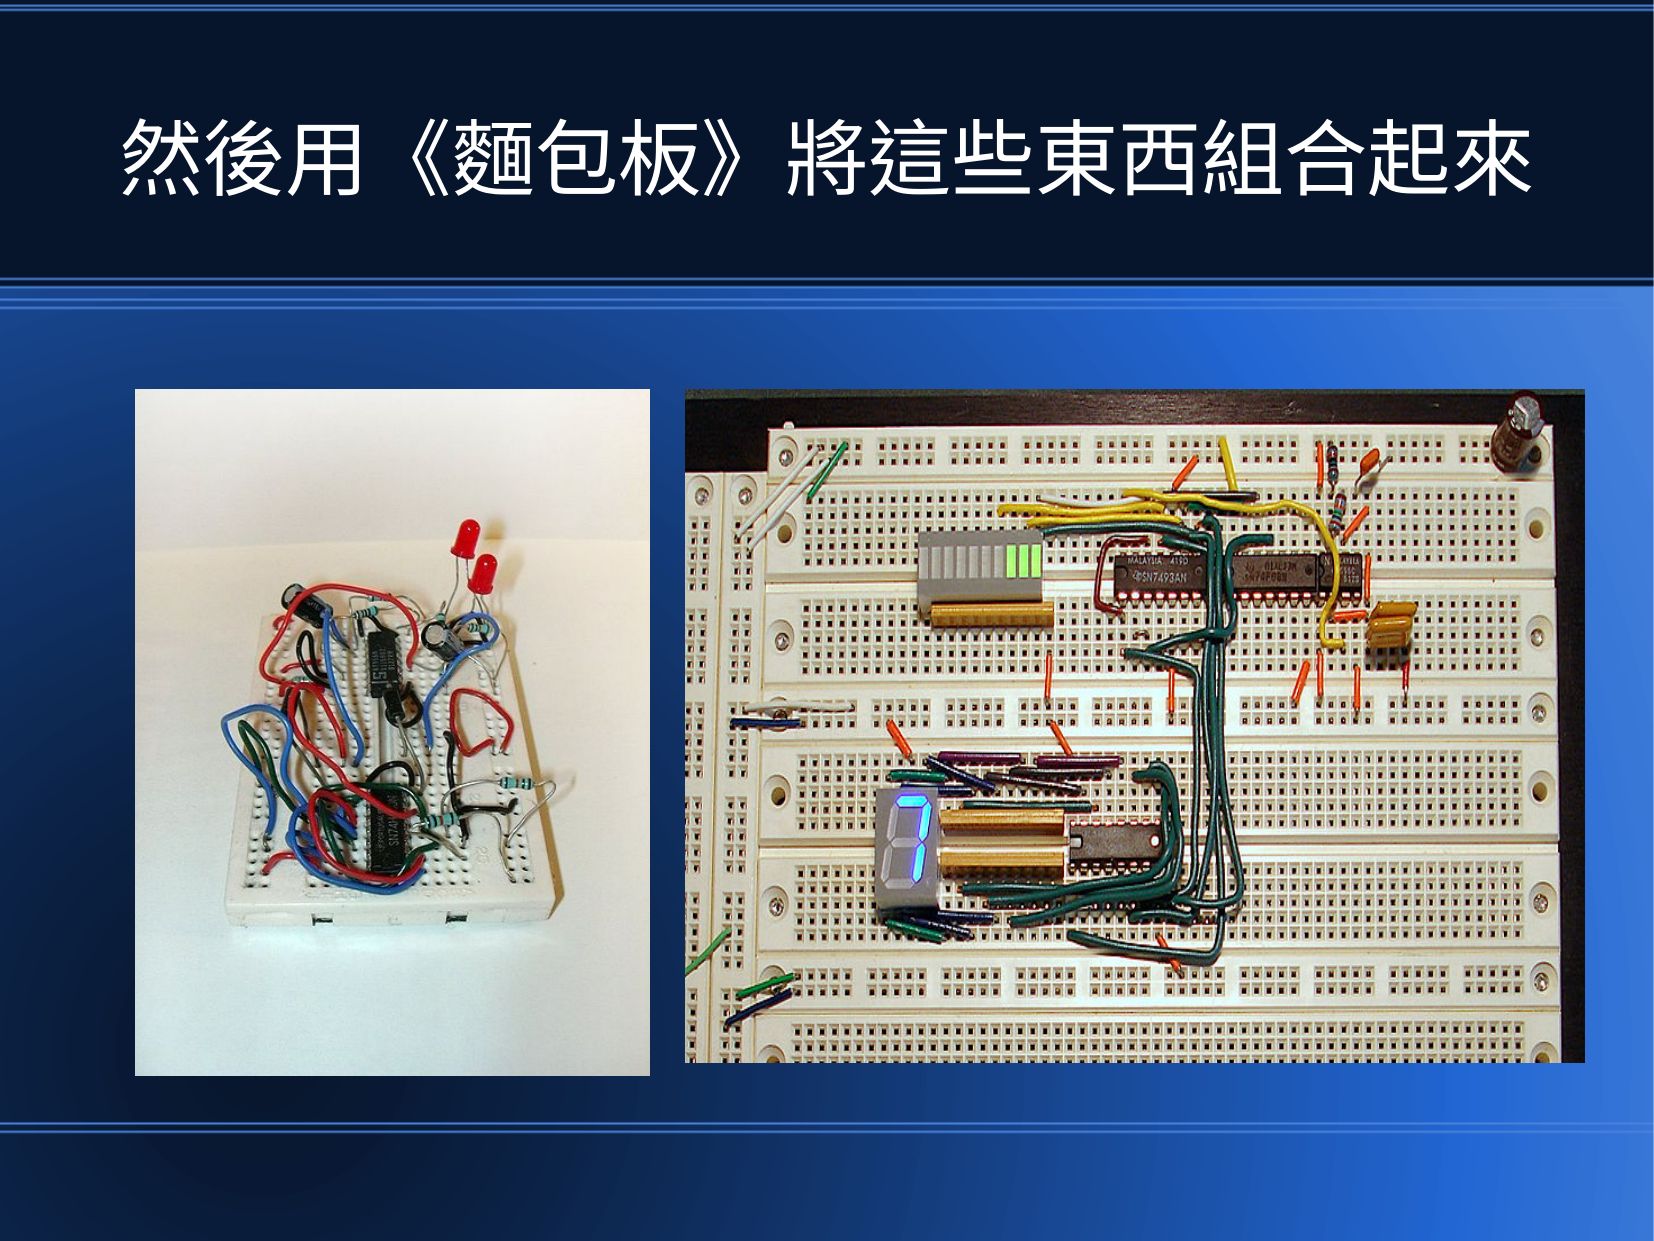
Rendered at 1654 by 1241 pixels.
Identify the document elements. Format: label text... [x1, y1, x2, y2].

picture [0, 0, 1654, 1241]
title 然後用《麵包板》將這些東西組合起來 [82, 49, 1571, 257]
